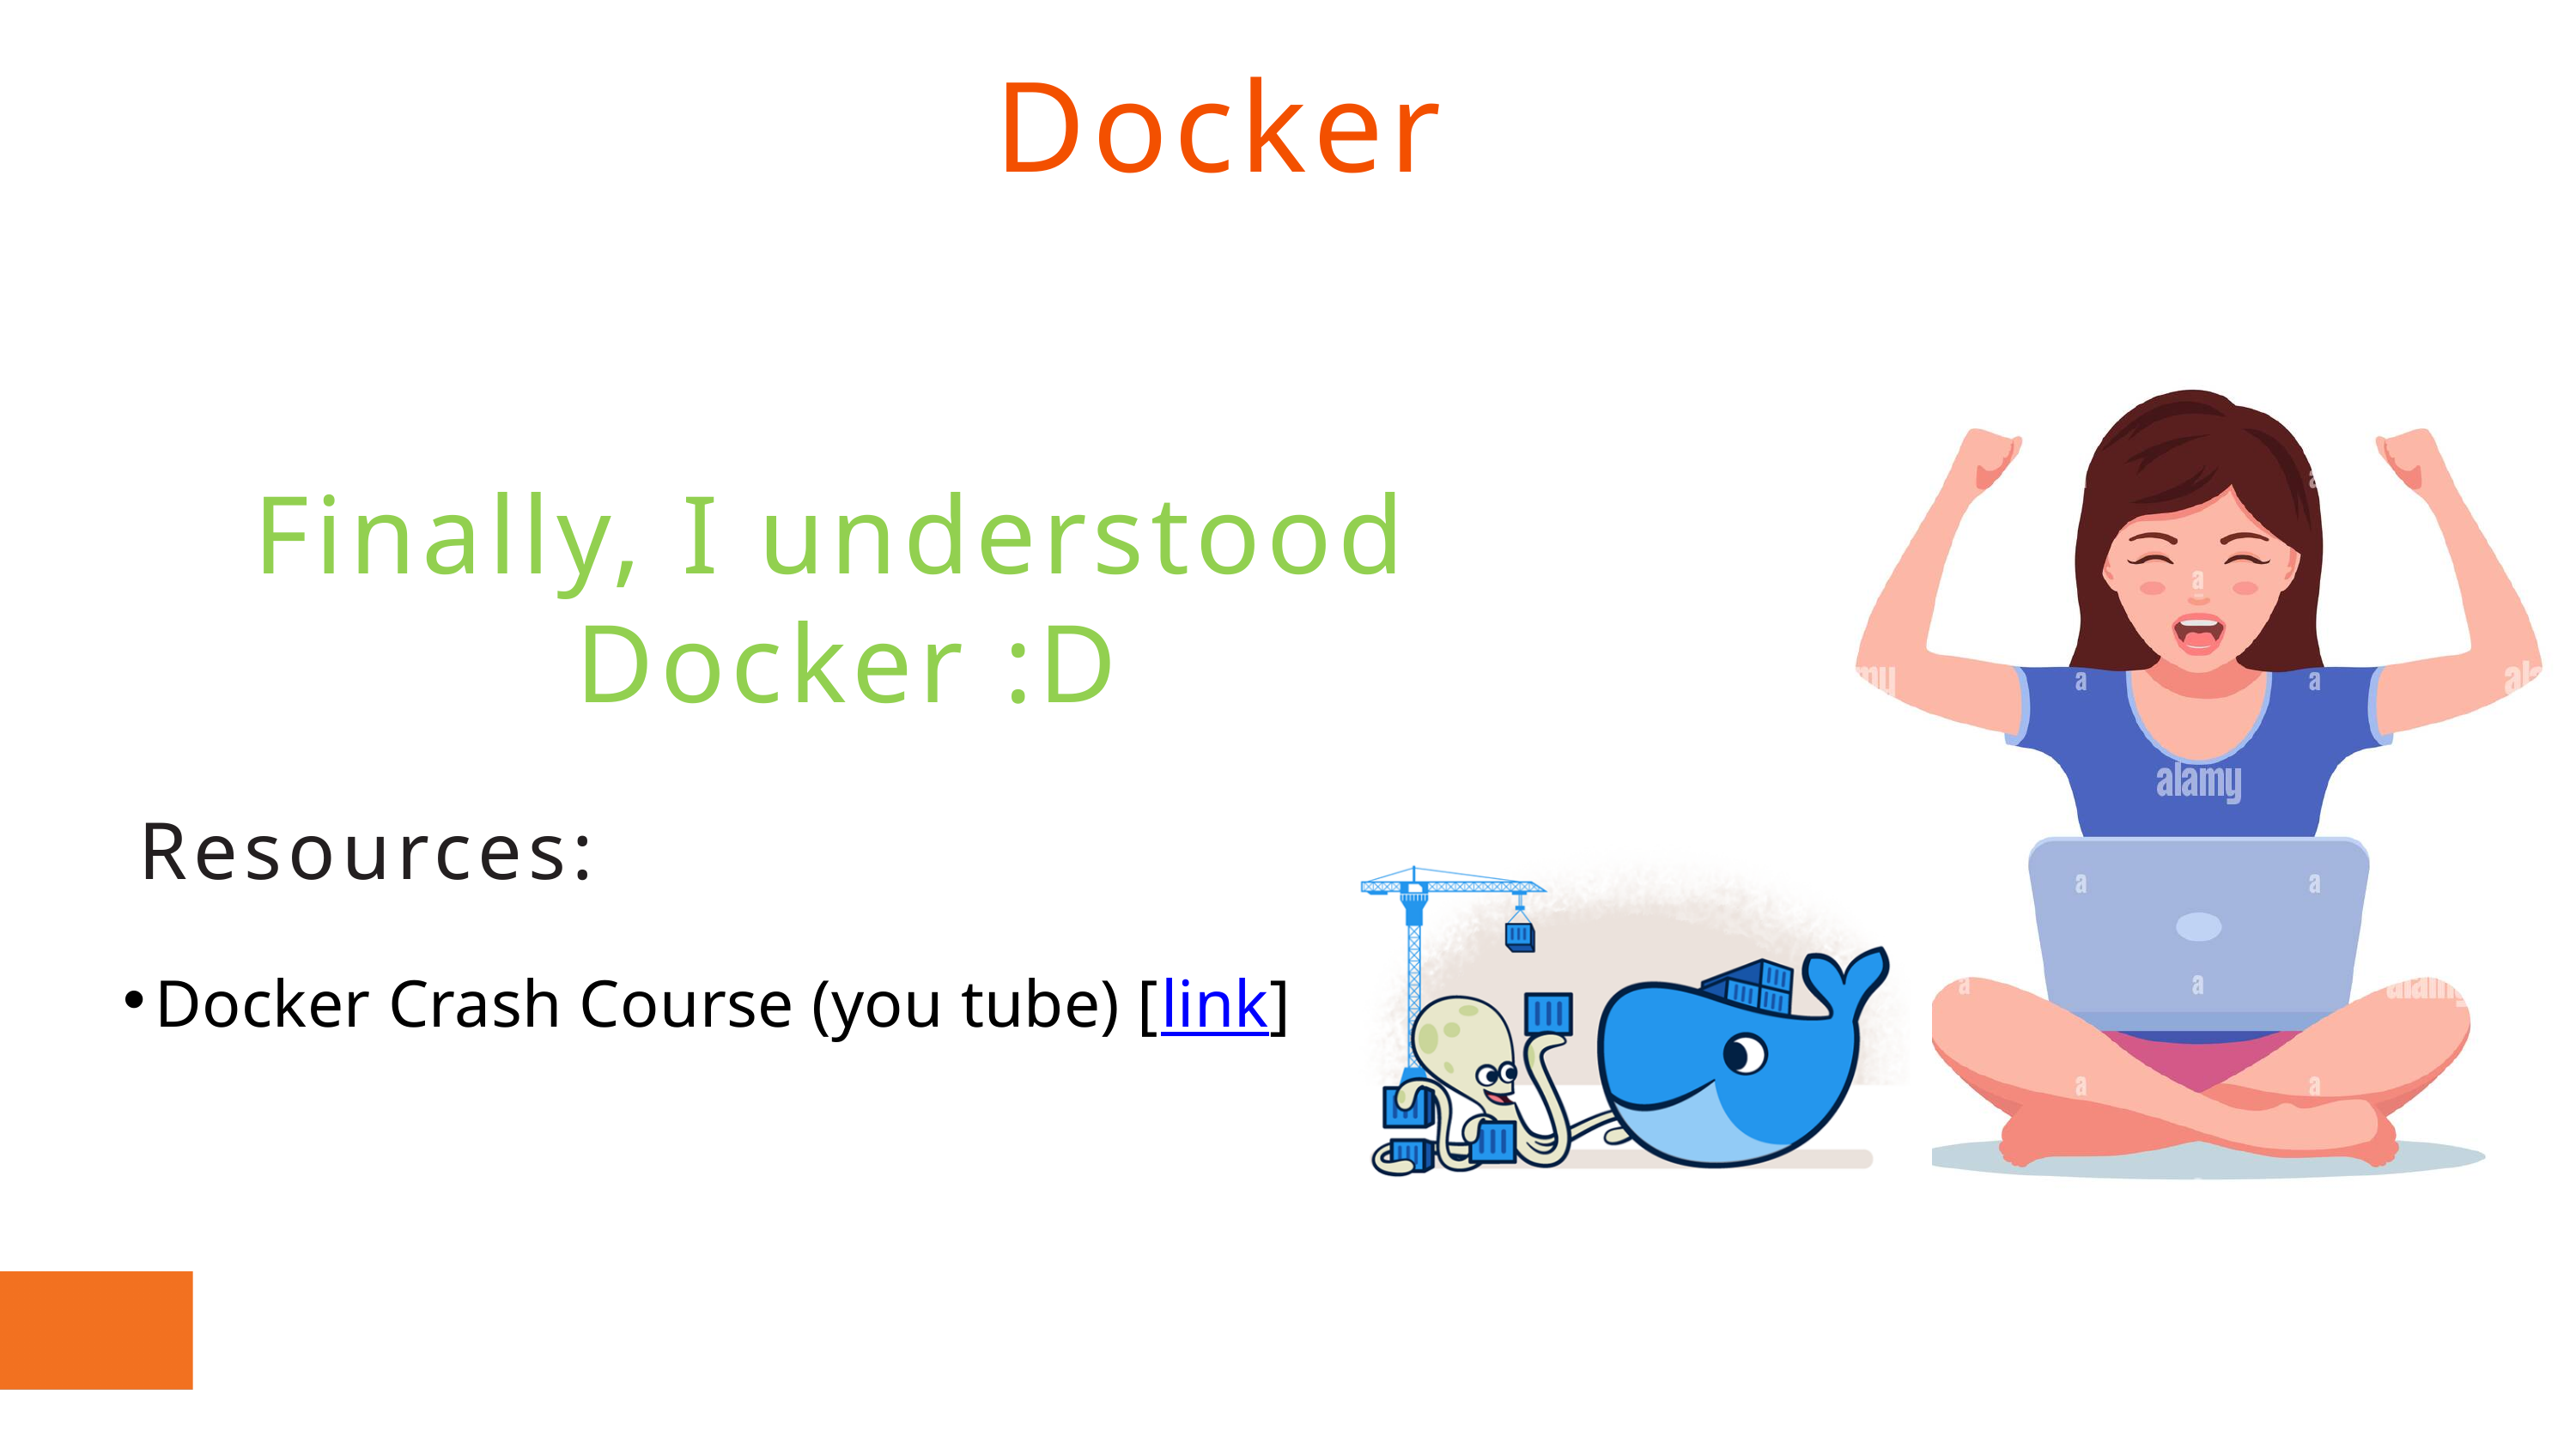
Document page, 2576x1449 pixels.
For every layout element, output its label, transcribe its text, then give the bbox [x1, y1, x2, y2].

text_box Docker Crash Course (you tube) [link] [110, 957, 1649, 1086]
text_box Docker [264, 47, 2172, 197]
text_box Resources: [99, 804, 1326, 912]
picture [1337, 278, 2576, 1252]
text_box [0, 1271, 193, 1449]
text_box Finally, I understood Docker :D [0, 466, 1689, 724]
